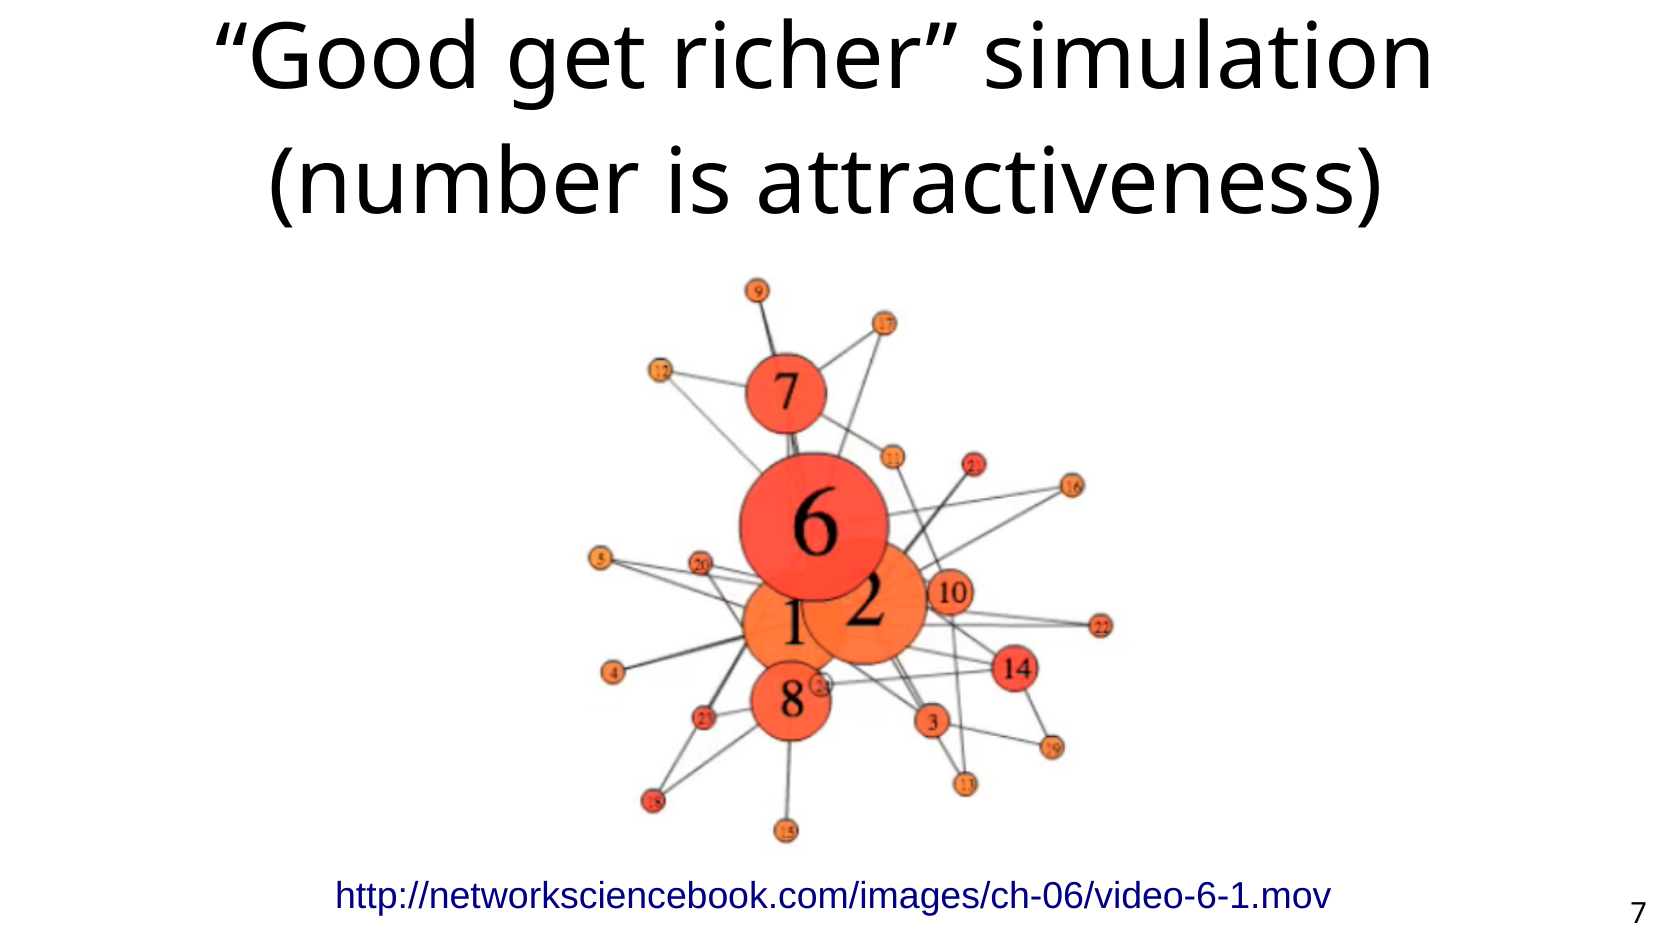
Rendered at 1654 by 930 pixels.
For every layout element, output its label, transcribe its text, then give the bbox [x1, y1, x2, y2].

title “Good get richer” simulation (number is attractiveness) [82, 12, 1571, 219]
picture [536, 266, 1173, 852]
text_box http://networksciencebook.com/images/ch-06/video-6-1.mov [320, 867, 1347, 924]
